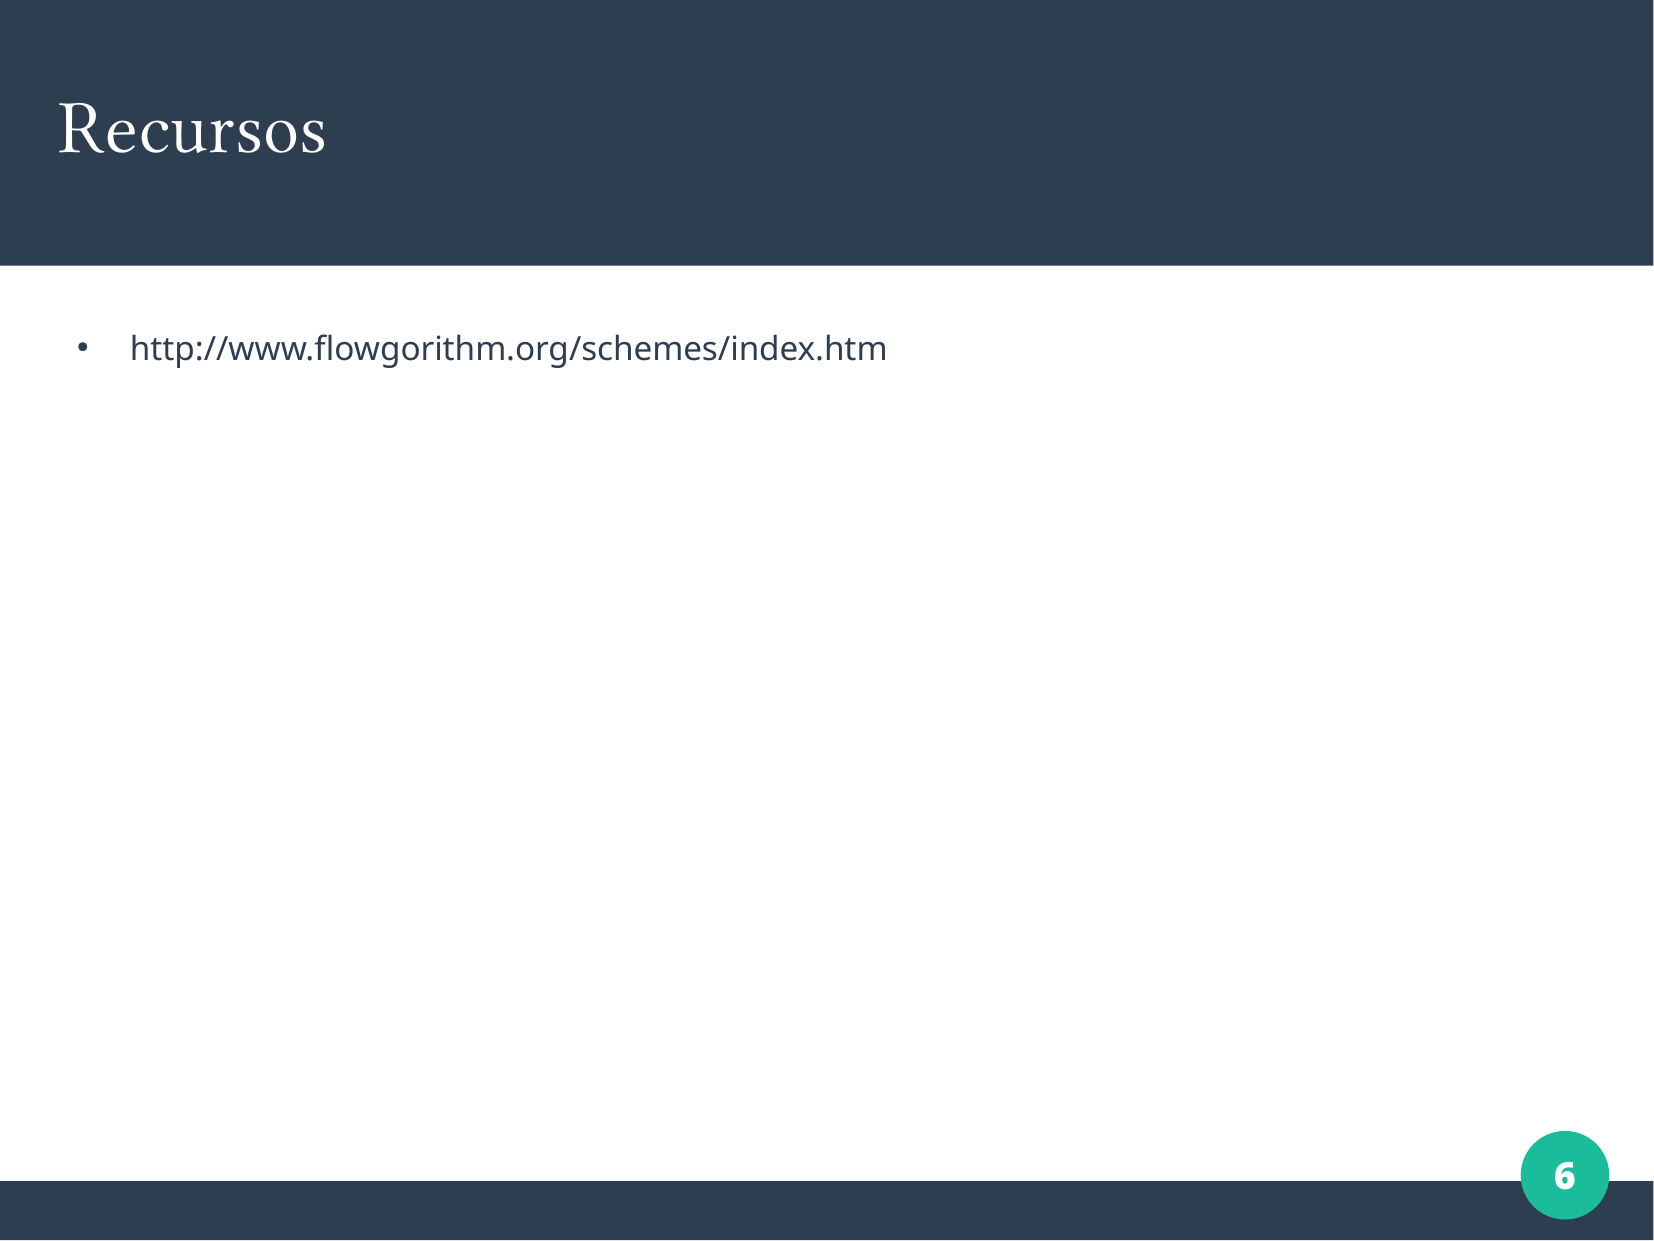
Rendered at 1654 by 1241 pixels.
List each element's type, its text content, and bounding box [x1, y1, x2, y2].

title Recursos [59, 49, 1595, 207]
list http://www.flowgorithm.org/schemes/index.htm [59, 324, 1595, 1152]
